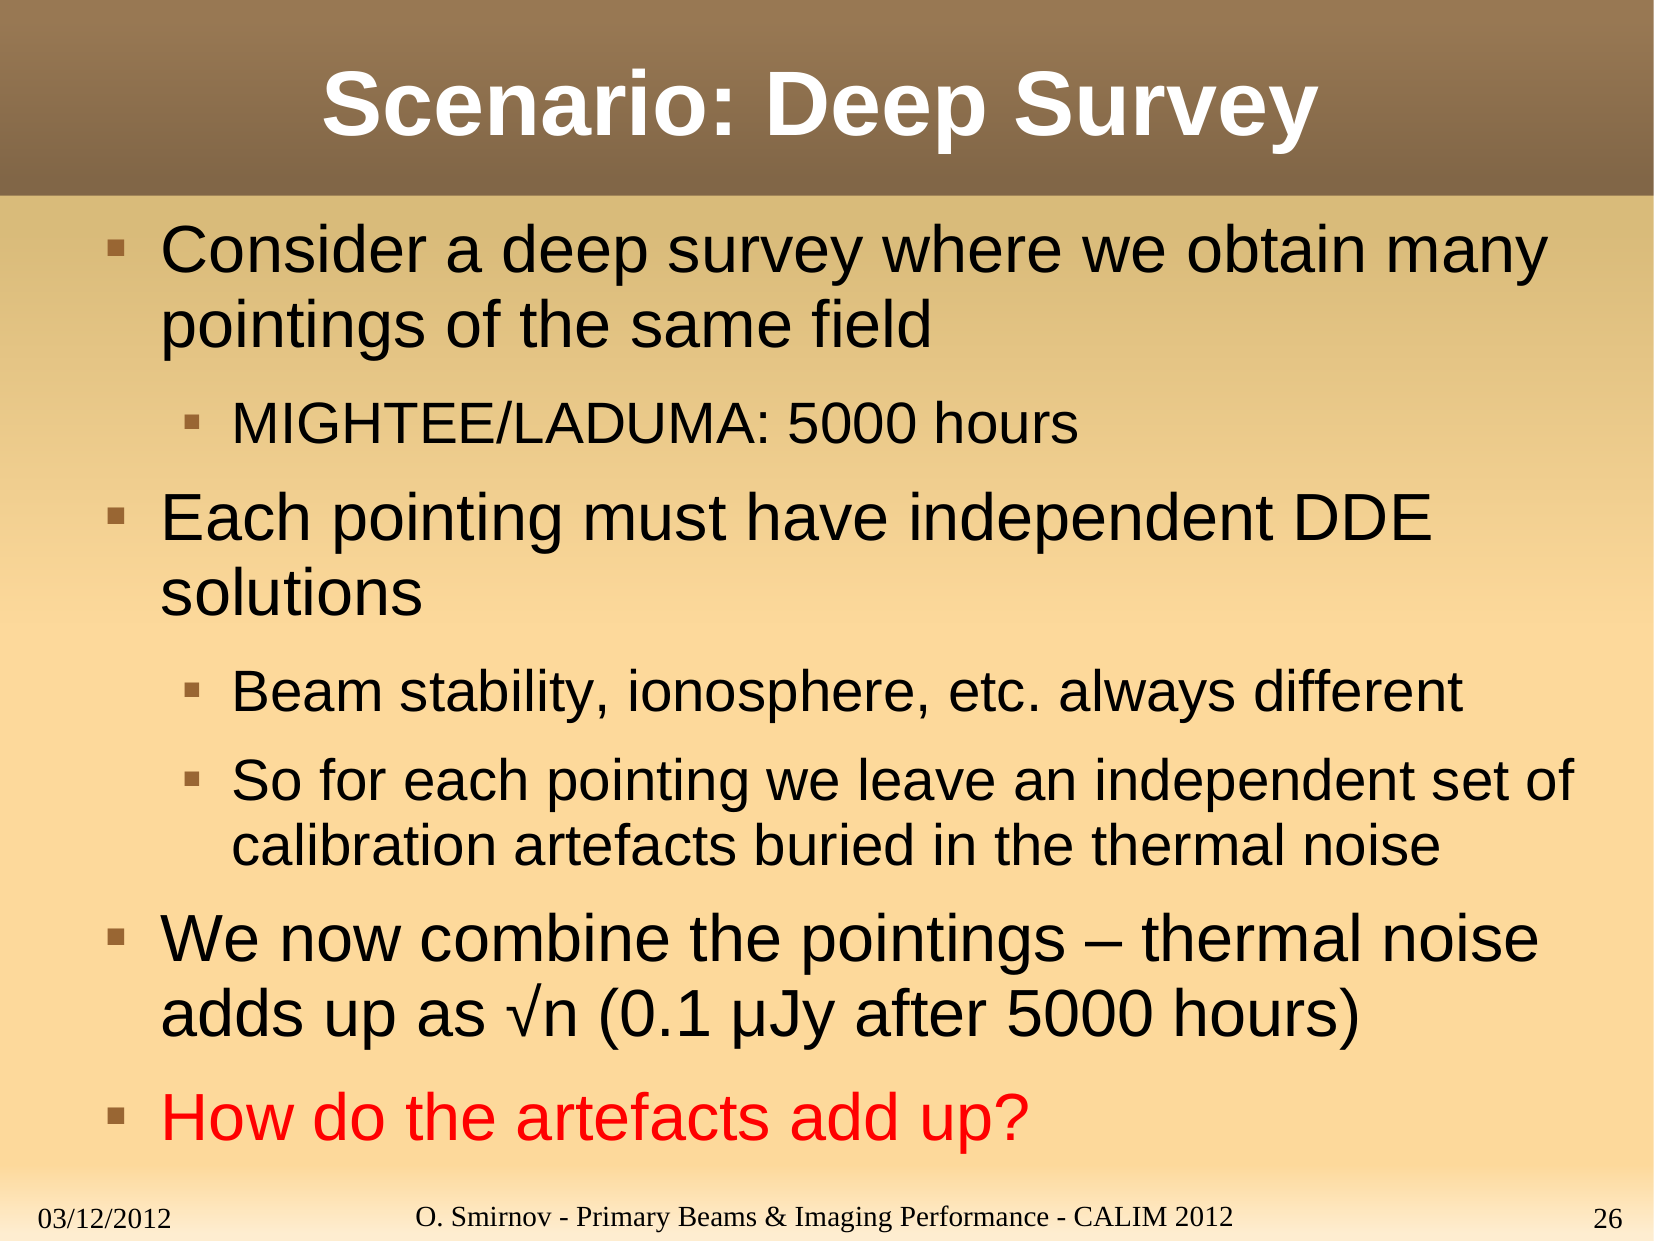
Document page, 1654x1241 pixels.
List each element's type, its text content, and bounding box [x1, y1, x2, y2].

title Scenario: Deep Survey [76, 0, 1565, 208]
picture [0, 0, 1654, 1241]
list Consider a deep survey where we obtain many pointings of the same field MIGHTEE/LADUMA: 5000 hours Each pointing must have independent DDE solutions Beam stability, ionosphere, etc. always different So for each pointing we leave an independent set of calibration artefacts buried in the thermal noise We now combine the pointings – thermal noise adds up as √n (0.1 μJy after 5000 hours) How do the artefacts add up? [90, 212, 1579, 1156]
